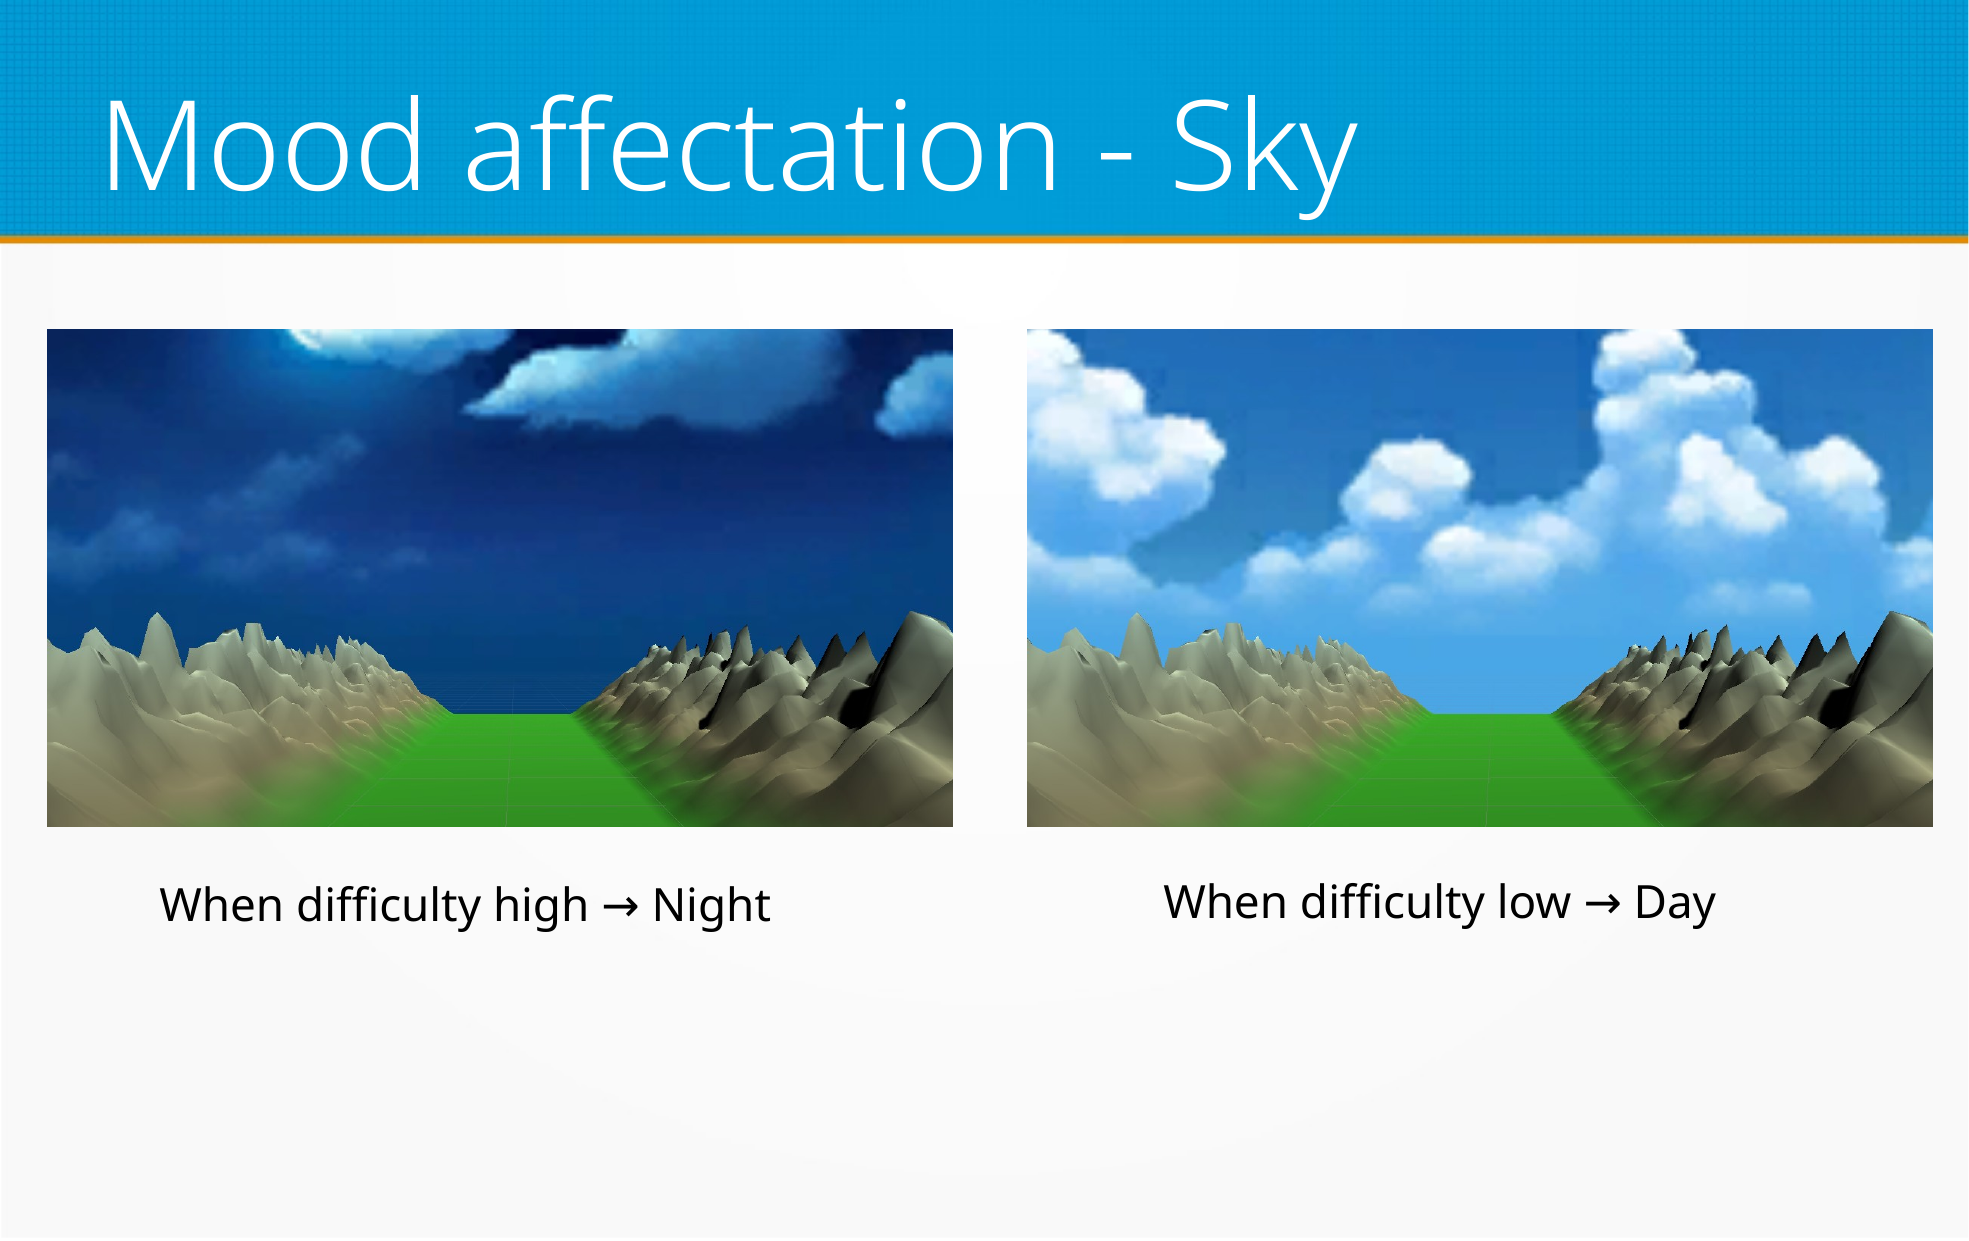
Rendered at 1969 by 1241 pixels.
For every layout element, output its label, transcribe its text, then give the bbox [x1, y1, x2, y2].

text_box When difficulty low → Day [1157, 867, 1949, 934]
title Mood affectation - Sky [98, 19, 1870, 227]
text_box When difficulty high → Night [153, 844, 934, 963]
picture [0, 233, 1969, 1241]
